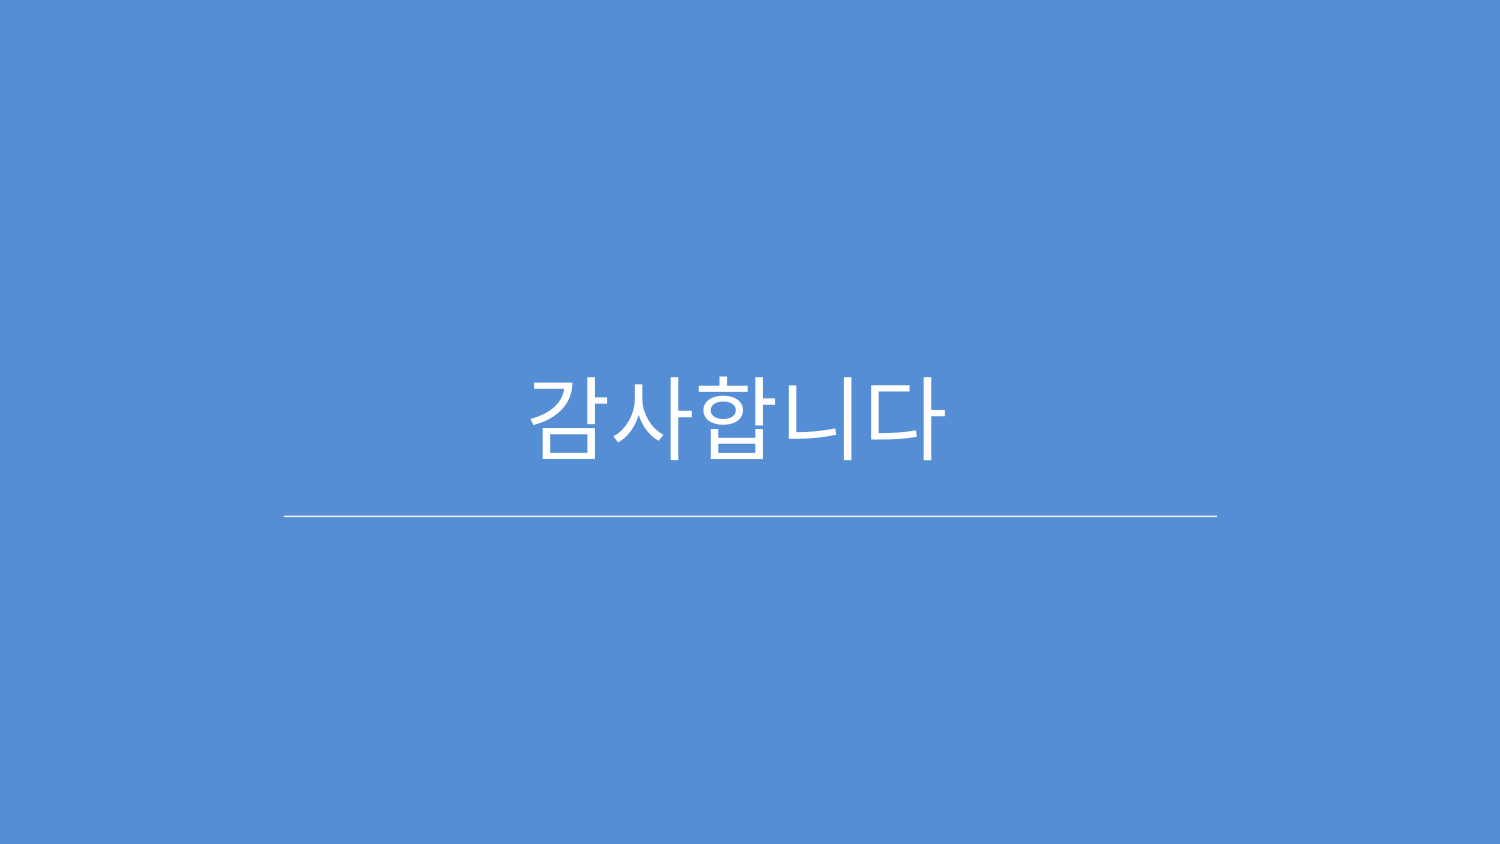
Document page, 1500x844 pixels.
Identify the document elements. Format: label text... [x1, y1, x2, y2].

text_box 감사합니다 [511, 354, 990, 480]
